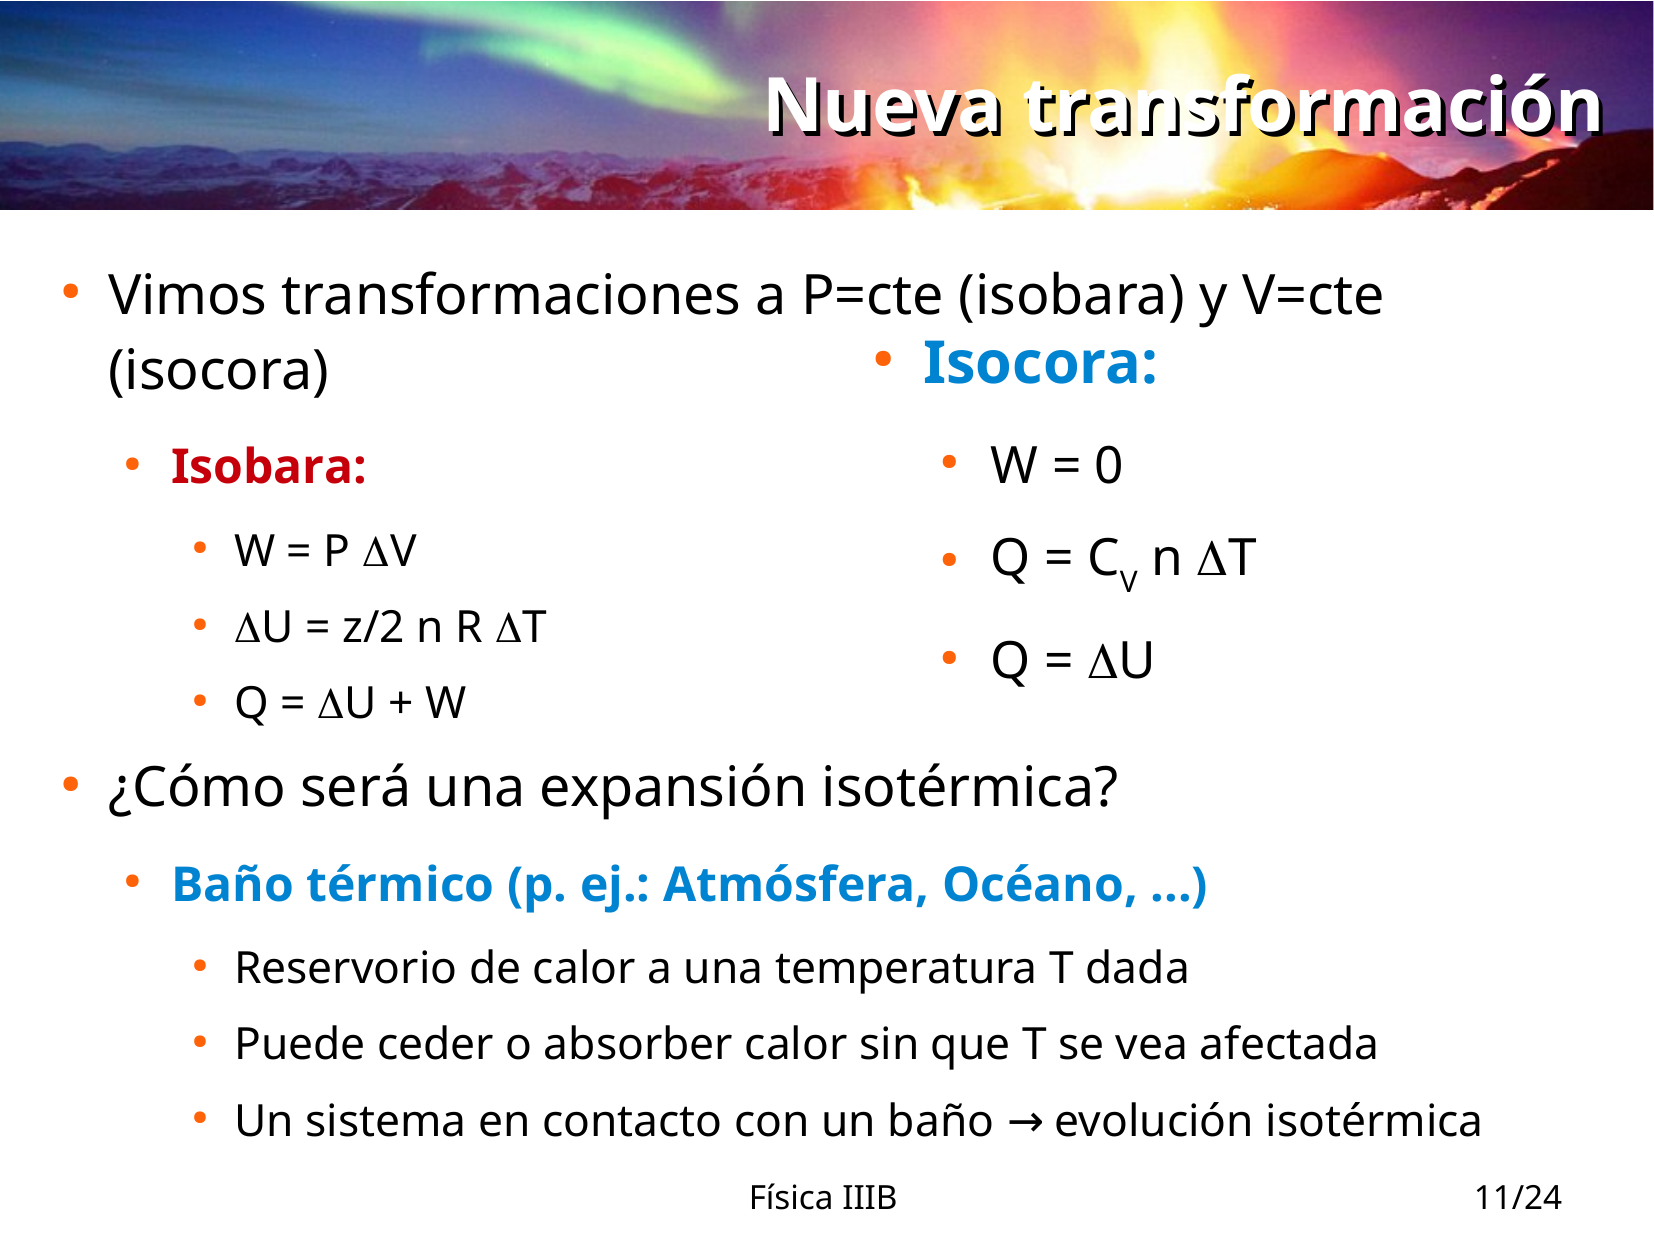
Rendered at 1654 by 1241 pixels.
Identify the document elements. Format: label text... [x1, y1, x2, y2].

list Isocora: W = 0 Q = CV n DT Q = DU [856, 319, 1618, 695]
list Vimos transformaciones a P=cte (isobara) y V=cte (isocora) Isobara: W = P DV DU = z/2 n R DT Q = DU + W ¿Cómo será una expansión isotérmica? Baño térmico (p. ej.: Atmósfera, Océano, ...) Reservorio de calor a una temperatura T dada Puede ceder o absorber calor sin que T se vea afectada Un sistema en contacto con un baño → evolución isotérmica [45, 255, 1606, 1156]
title Nueva transformación [45, 15, 1606, 191]
picture [0, 1, 1654, 210]
